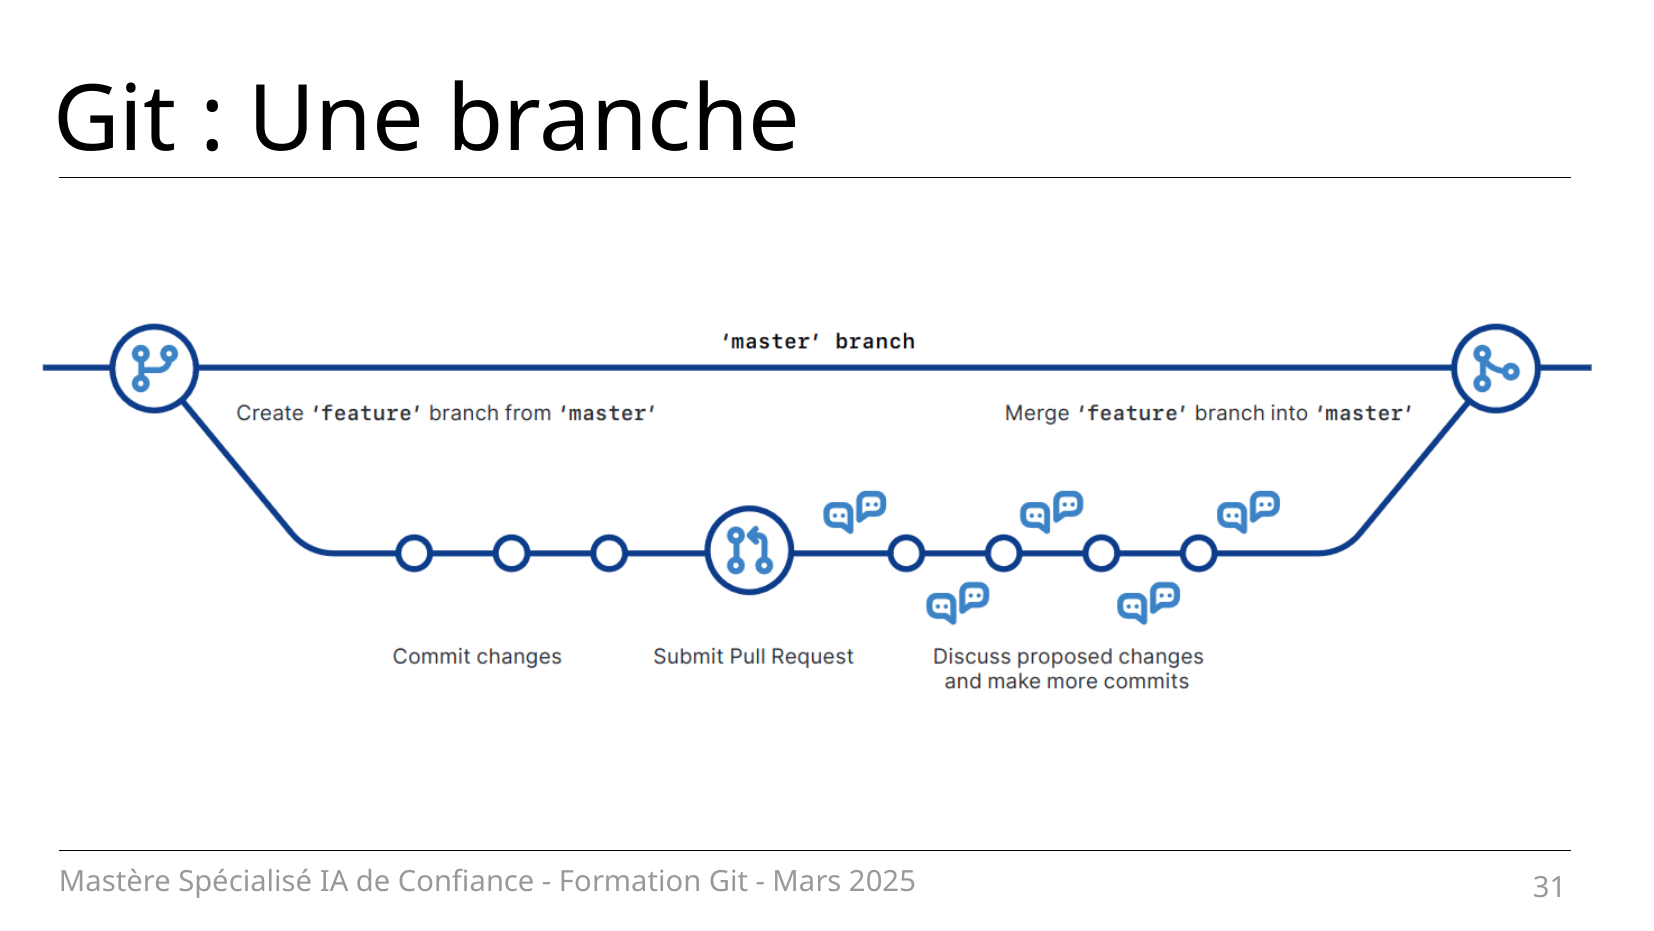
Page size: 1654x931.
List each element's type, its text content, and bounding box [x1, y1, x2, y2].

picture [23, 280, 1619, 722]
title Git : Une branche [53, 37, 1542, 193]
